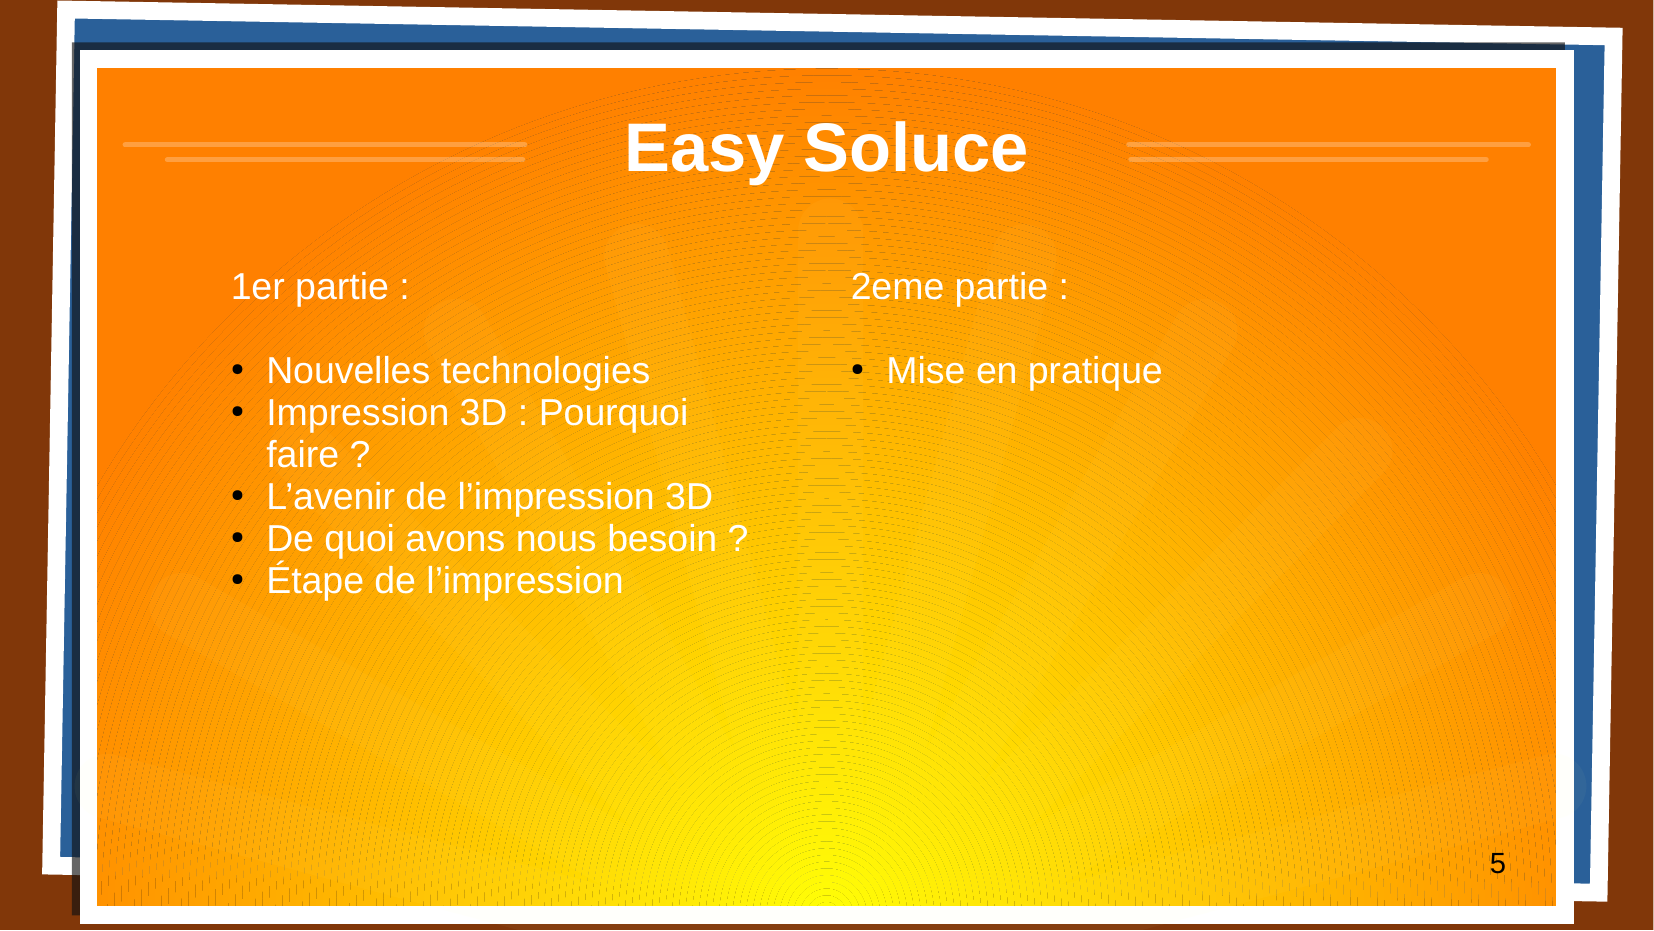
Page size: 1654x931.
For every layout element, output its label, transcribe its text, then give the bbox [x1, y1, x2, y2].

text_box 1er partie : Nouvelles technologies Impression 3D : Pourquoi faire ? L’avenir de l’impression 3D De quoi avons nous besoin ? Étape de l’impression [230, 265, 798, 728]
text_box 2eme partie : Mise en pratique [850, 265, 1418, 476]
title Easy Soluce [531, 73, 1123, 222]
